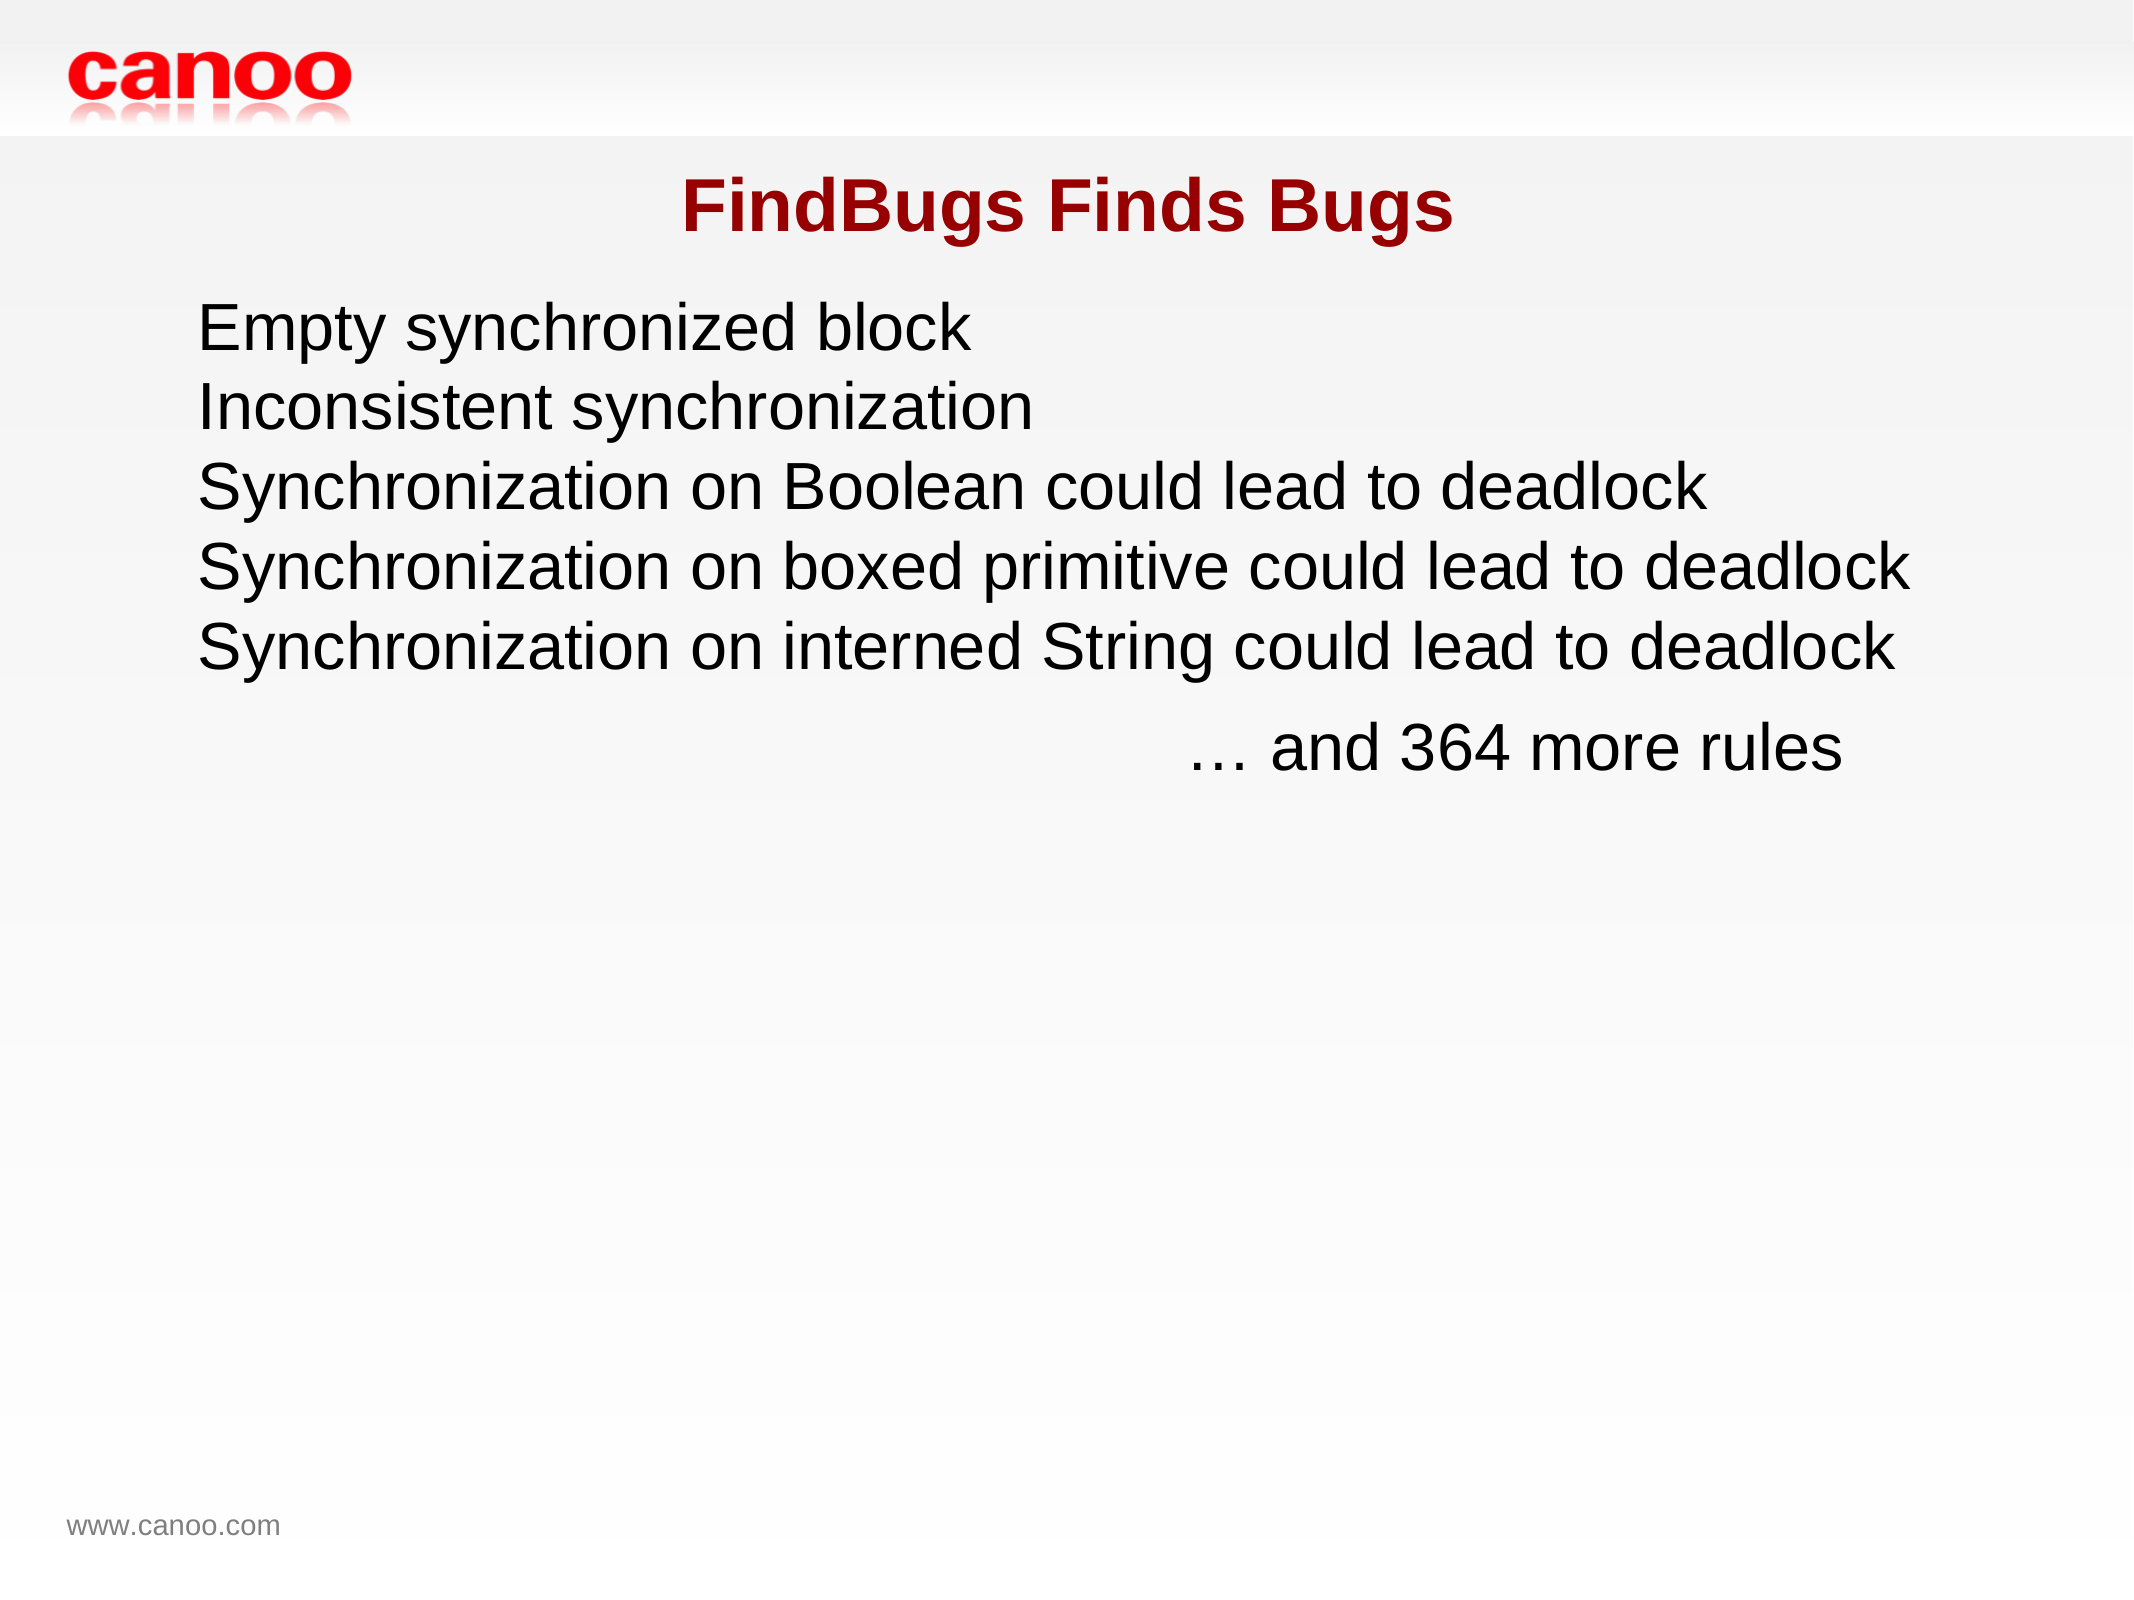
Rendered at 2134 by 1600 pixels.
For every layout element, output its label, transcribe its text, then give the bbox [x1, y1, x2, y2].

title FindBugs Finds Bugs [62, 147, 2075, 257]
picture [65, 48, 353, 147]
subtitle Empty synchronized block Inconsistent synchronization Synchronization on Boolean could lead to deadlock Synchronization on boxed primitive could lead to deadlock Synchronization on interned String could lead to deadlock … and 364 more rules [197, 283, 1936, 865]
